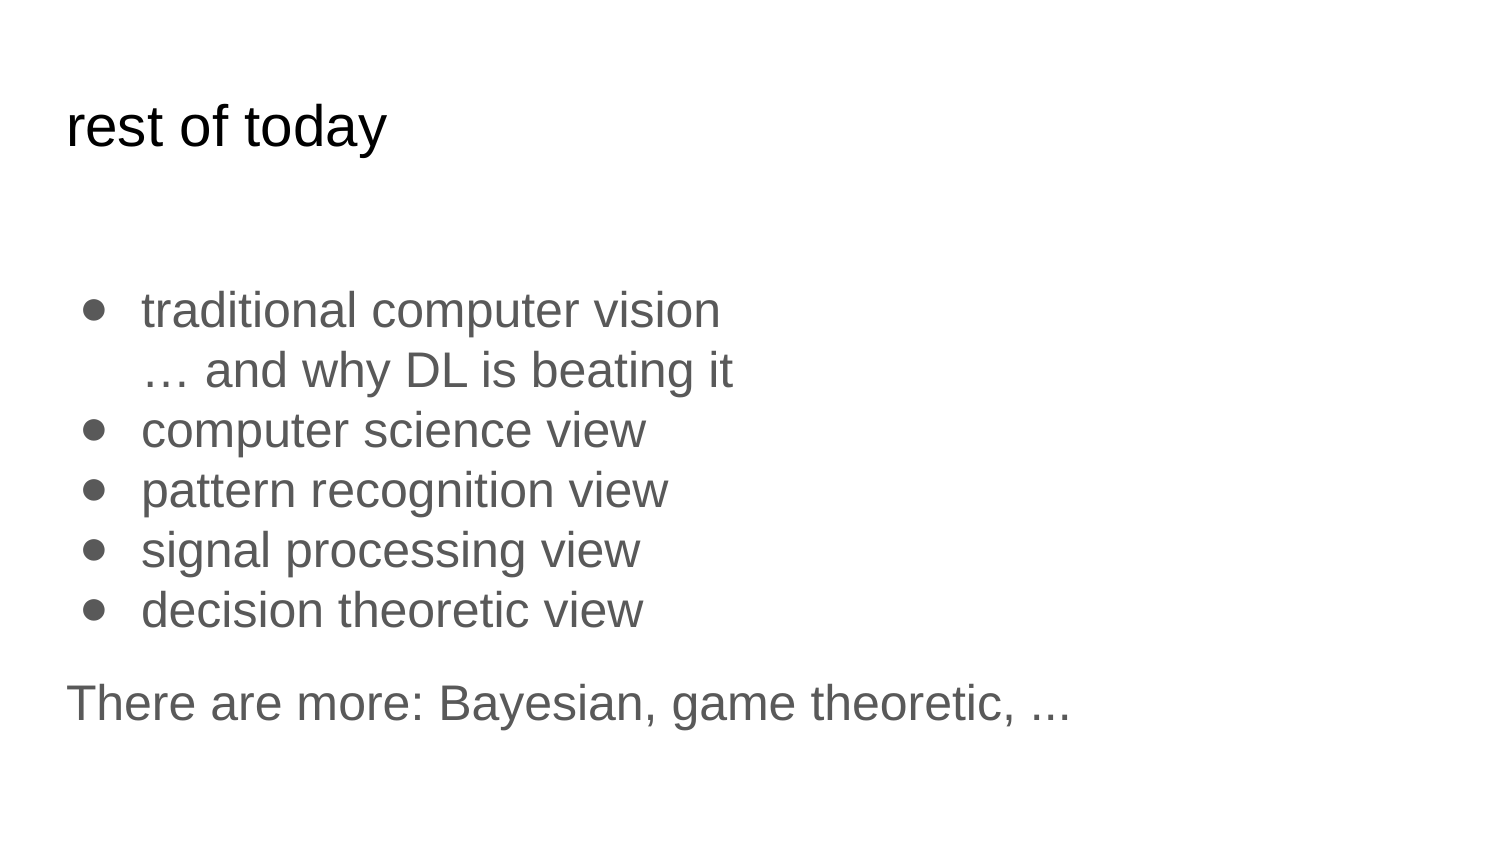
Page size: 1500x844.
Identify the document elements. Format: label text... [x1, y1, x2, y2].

title rest of today [51, 72, 1449, 167]
list traditional computer vision … and why DL is beating it computer science view pattern recognition view signal processing view decision theoretic view There are more: Bayesian, game theoretic, ... [51, 189, 1449, 820]
